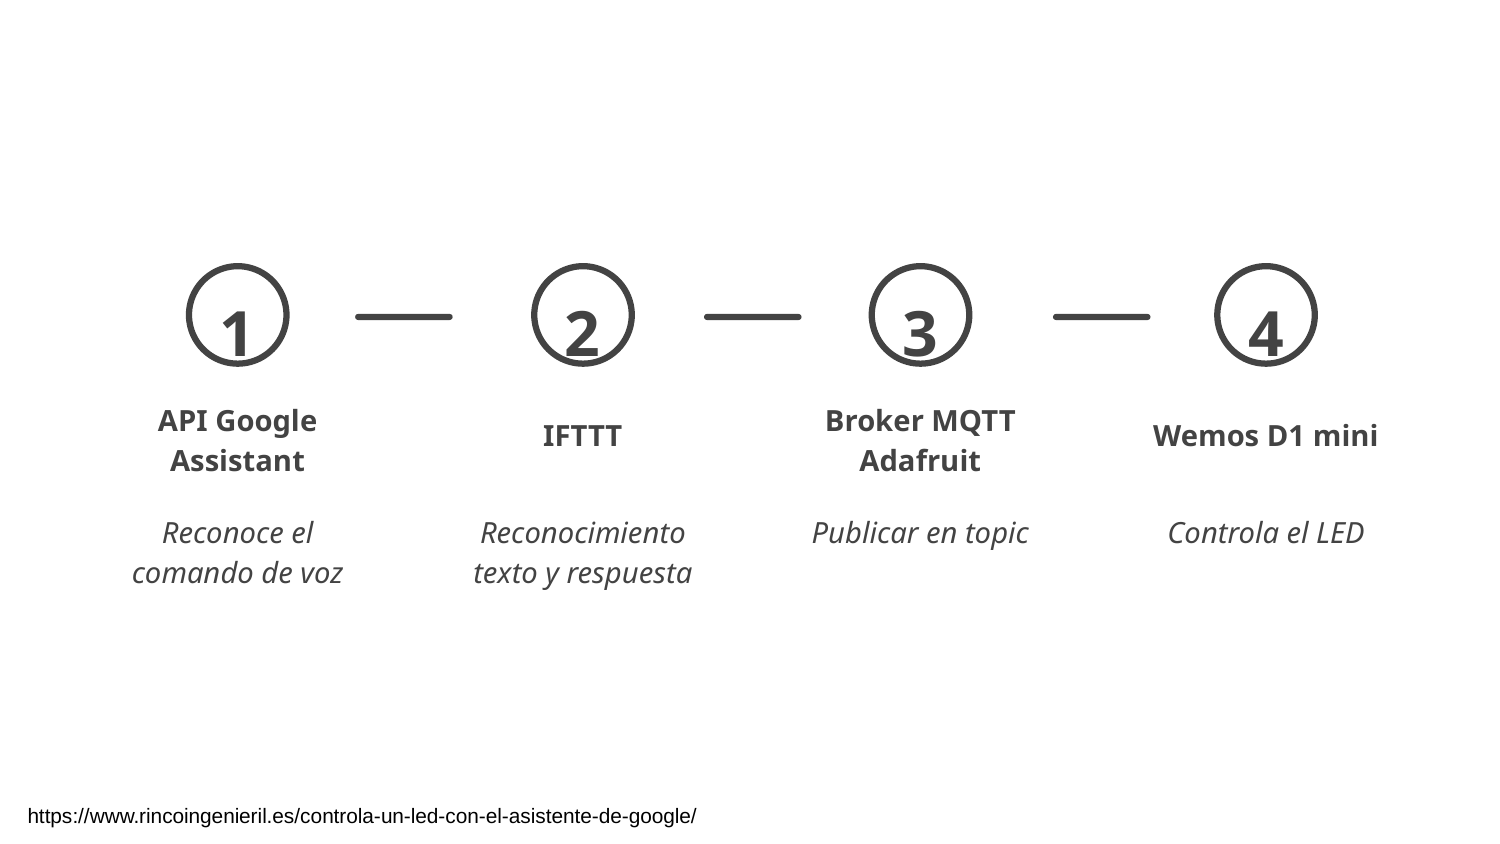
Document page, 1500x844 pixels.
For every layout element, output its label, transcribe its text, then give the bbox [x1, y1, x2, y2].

text_box Reconoce el comando de voz [93, 494, 382, 615]
text_box 2 [547, 267, 619, 321]
text_box Reconocimiento texto y respuesta [442, 494, 724, 615]
text_box 4 [1230, 267, 1302, 321]
text_box Controla el LED [1125, 494, 1407, 615]
text_box IFTTT [442, 394, 724, 468]
text_box [355, 313, 453, 321]
text_box [1052, 313, 1151, 321]
text_box [704, 313, 802, 321]
text_box Broker MQTT Adafruit [780, 419, 1061, 493]
text_box Publicar en topic [780, 494, 1061, 615]
text_box 1 [201, 267, 274, 321]
text_box 3 [884, 267, 957, 321]
text_box Wemos D1 mini [1125, 394, 1407, 468]
text_box API Google Assistant [97, 419, 378, 493]
